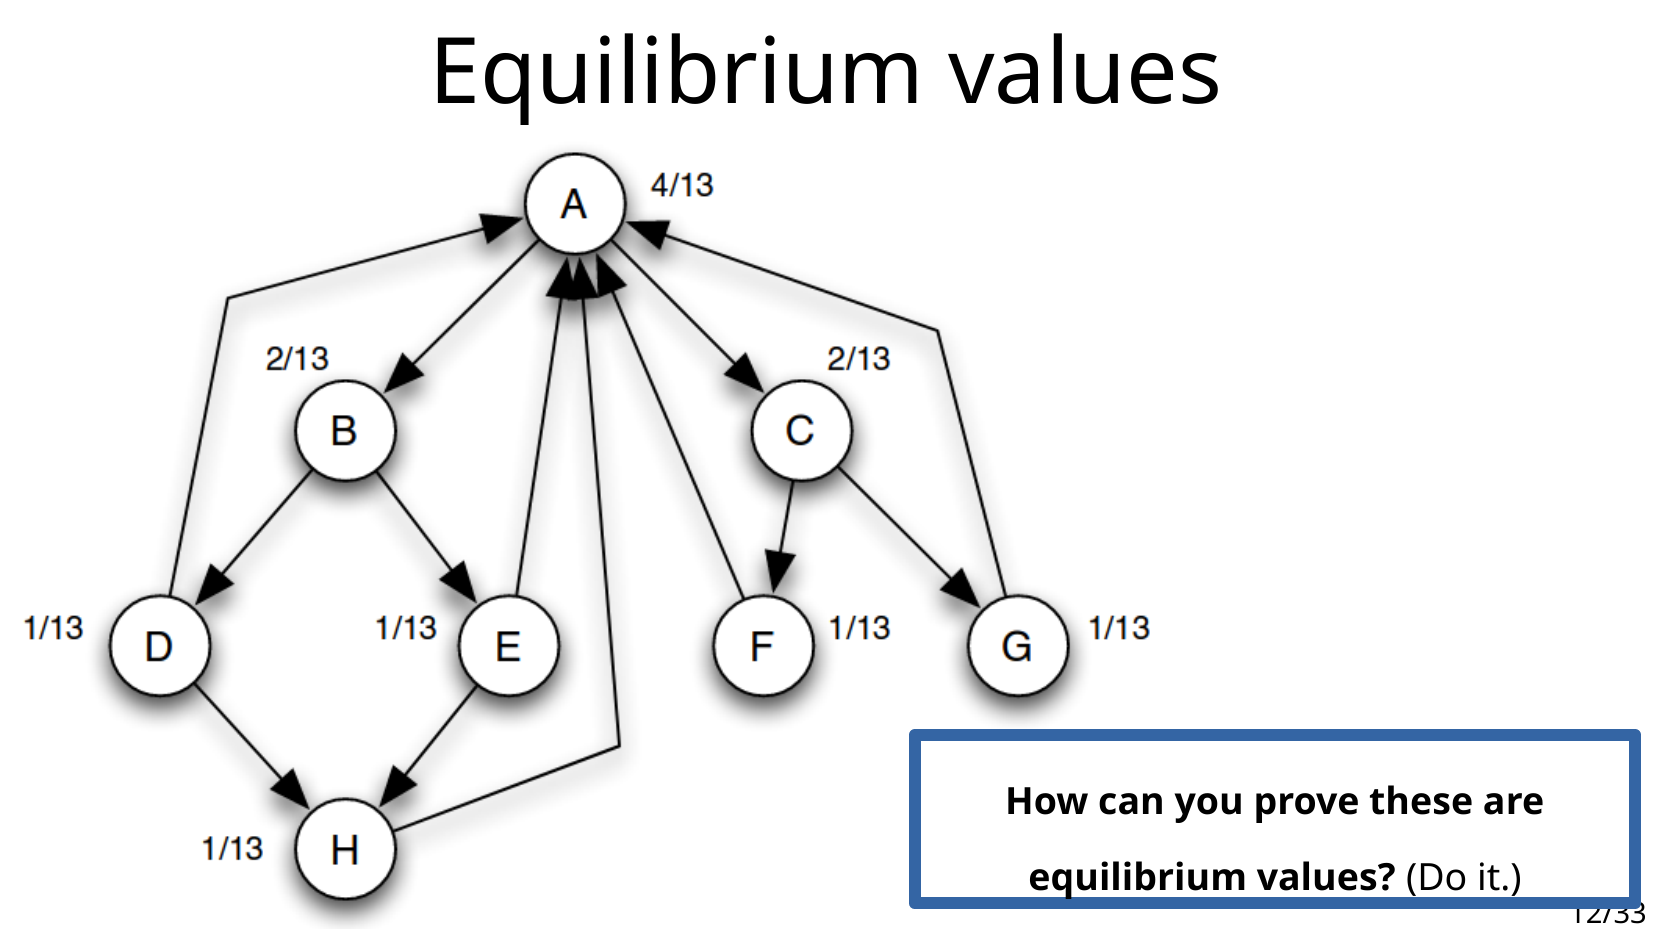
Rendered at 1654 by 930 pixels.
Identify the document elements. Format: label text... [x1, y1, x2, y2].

text_box How can you prove these are equilibrium values? (Do it.) [915, 735, 1636, 904]
title Equilibrium values [82, 1, 1571, 135]
picture [6, 134, 1178, 929]
